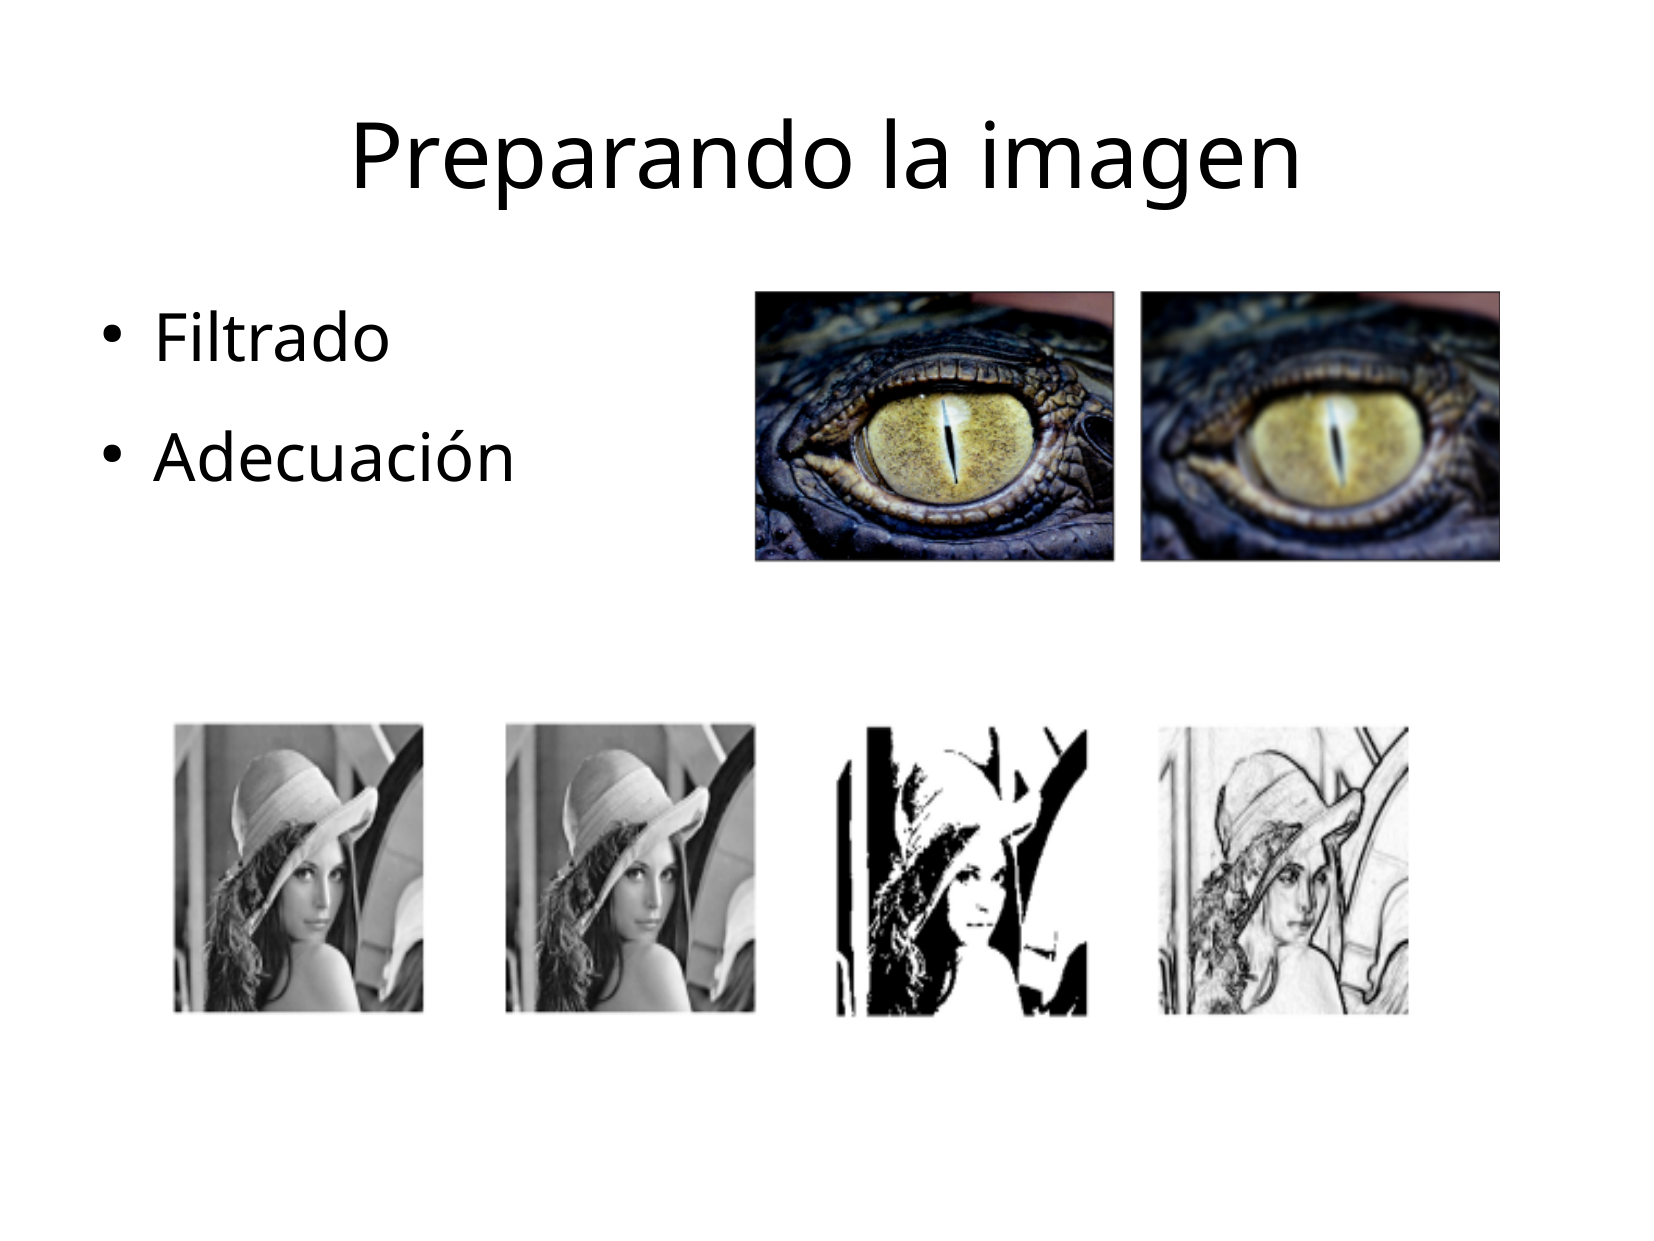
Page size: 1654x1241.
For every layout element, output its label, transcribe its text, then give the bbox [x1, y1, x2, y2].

picture [754, 290, 1501, 572]
picture [141, 675, 1446, 1063]
list Filtrado Adecuación [82, 290, 809, 1010]
title Preparando la imagen [82, 49, 1571, 257]
